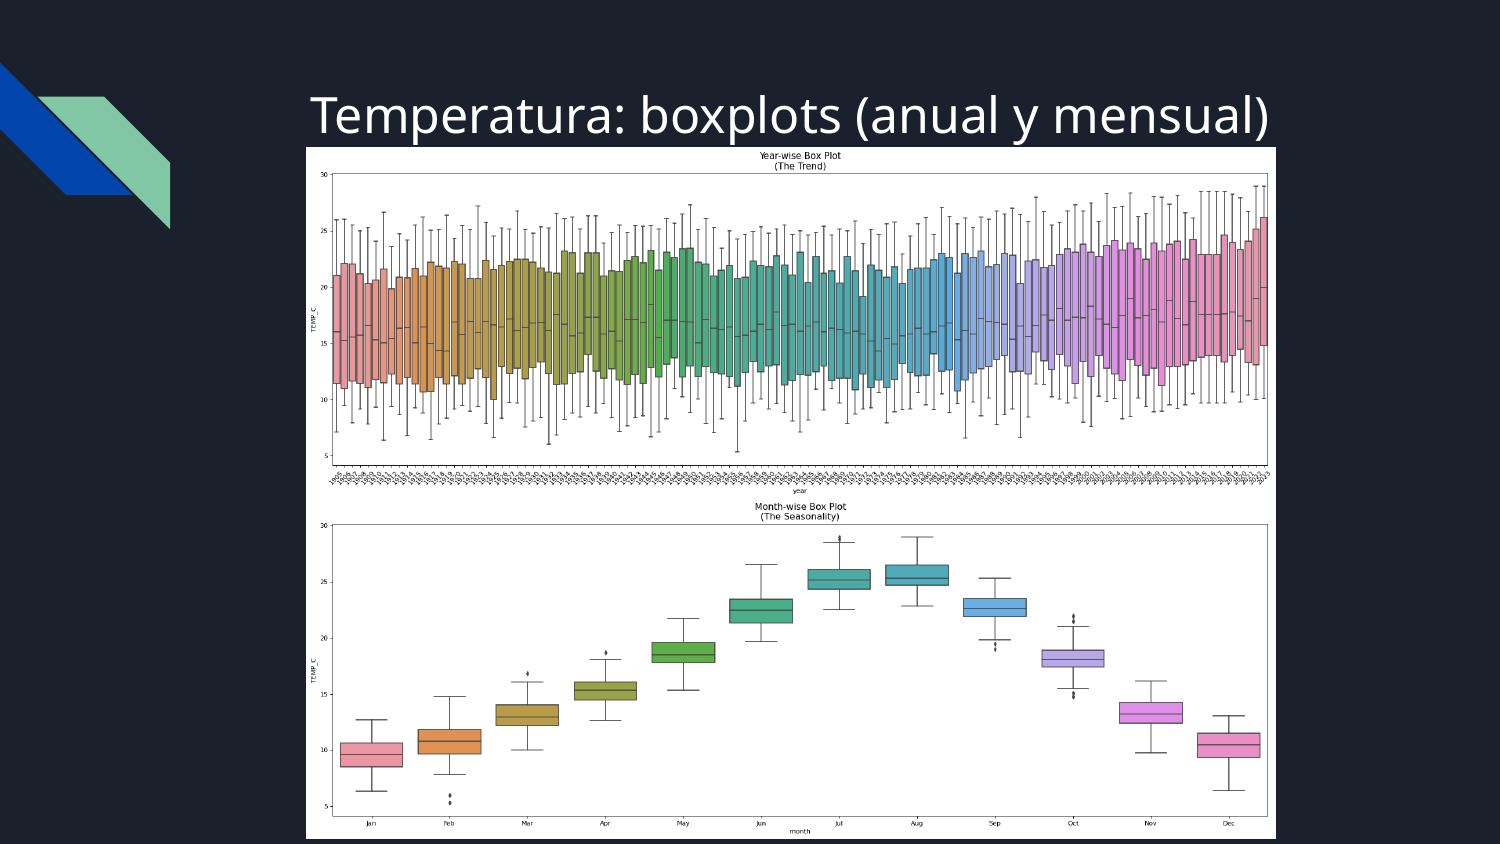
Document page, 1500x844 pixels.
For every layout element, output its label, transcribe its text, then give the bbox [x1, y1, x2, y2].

picture [306, 147, 1276, 839]
title Temperatura: boxplots (anual y mensual) [212, 64, 1368, 215]
